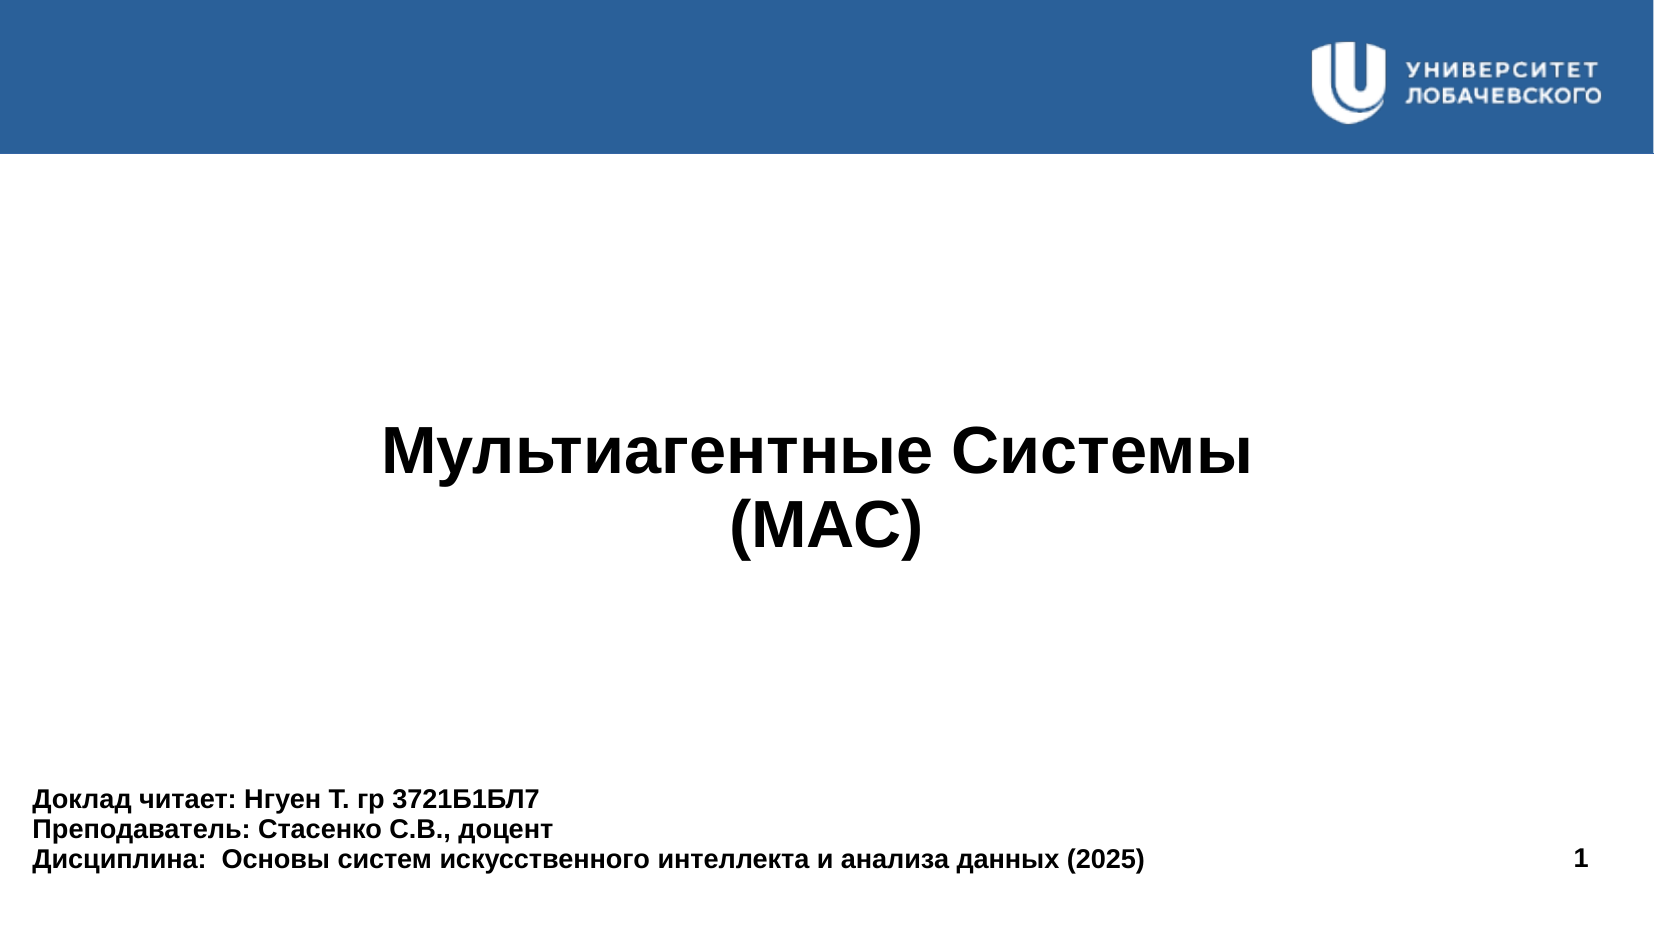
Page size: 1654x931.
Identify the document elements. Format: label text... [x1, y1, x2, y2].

picture [1300, 34, 1620, 135]
text_box Доклад читает: Нгуен Т. гр 3721Б1БЛ7 Преподаватель: Стасенко С.В., доцент Дисциплина: Основы систем искусственного интеллекта и анализа данных (2025) [17, 776, 1188, 931]
text_box [0, 0, 1654, 154]
subtitle Мультиагентные Системы (МАС) [82, 217, 1571, 758]
text_box 1 [1558, 835, 1613, 881]
text_box [813, 447, 1150, 518]
